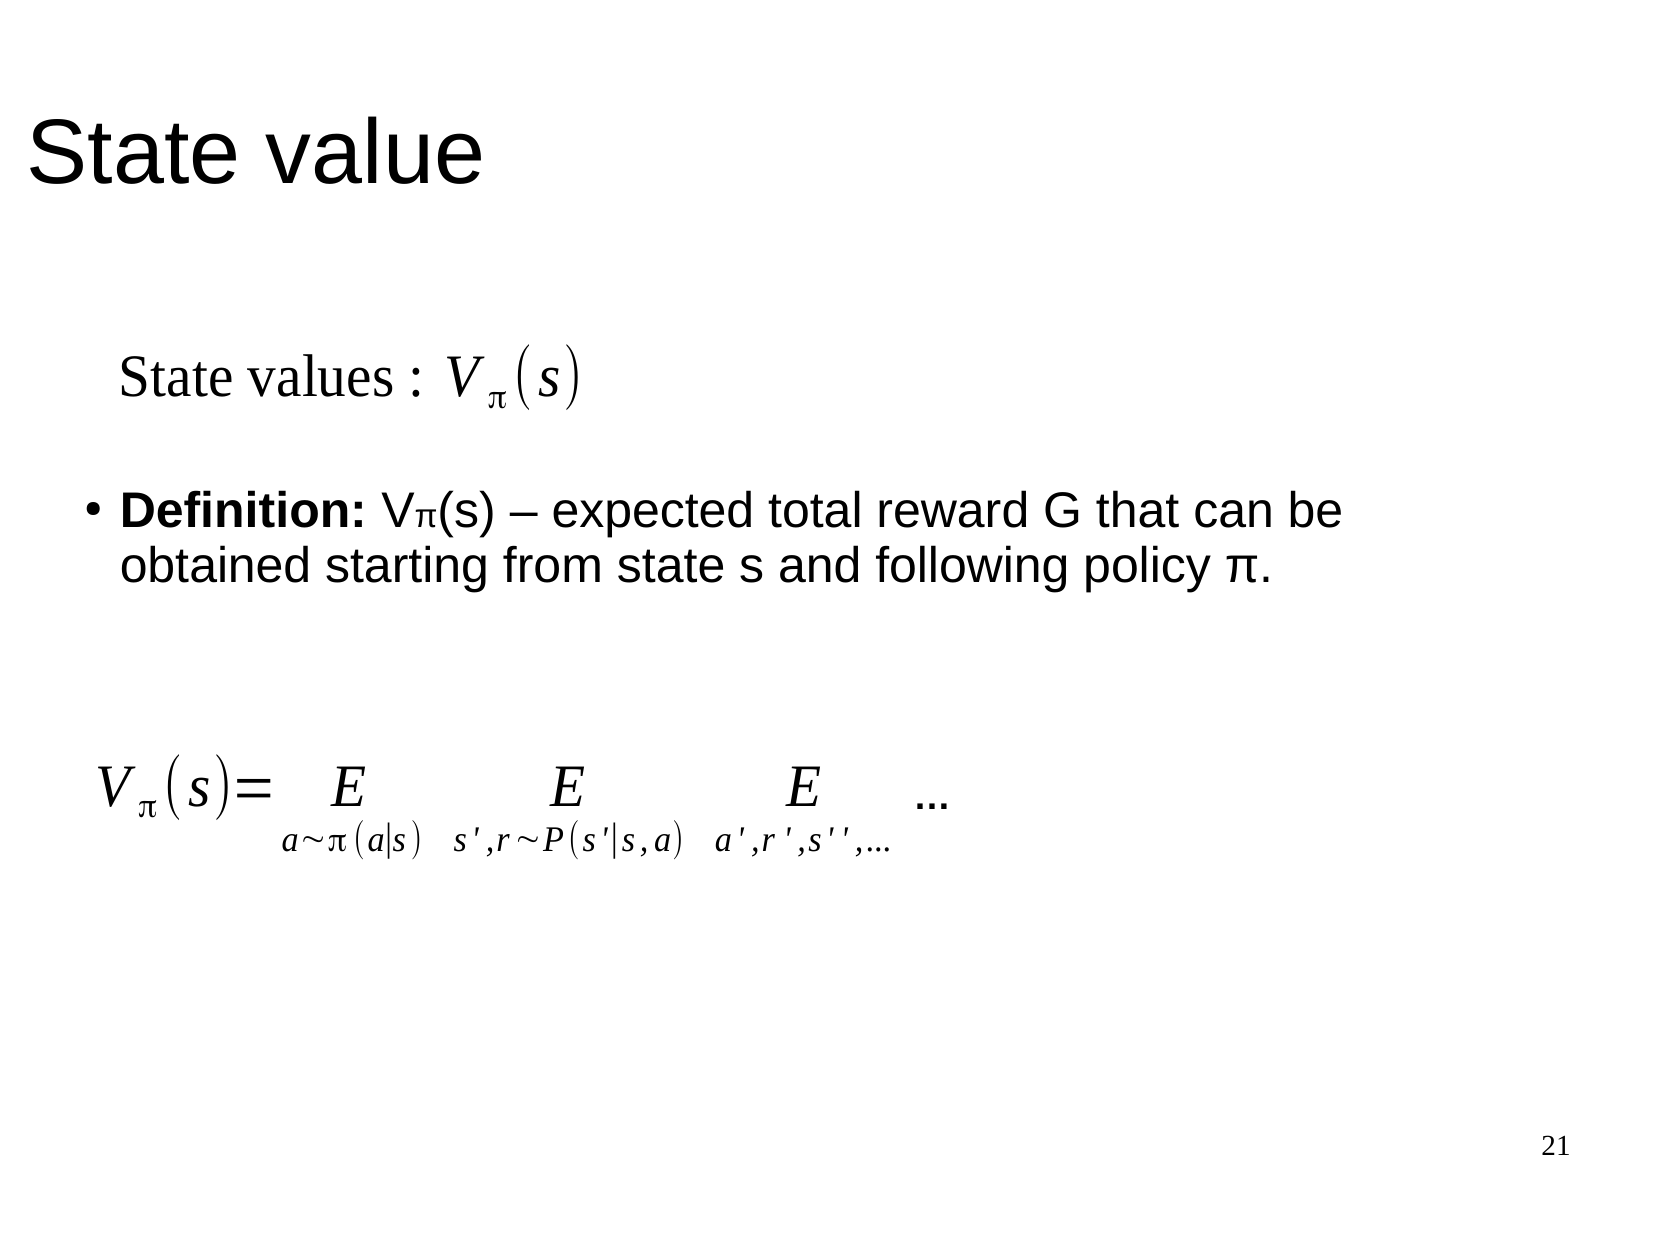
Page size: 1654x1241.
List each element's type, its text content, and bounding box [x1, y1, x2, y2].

chart [104, 340, 596, 413]
text_box … [898, 721, 1654, 872]
text_box Definition: Vπ(s) – expected total reward G that can be obtained starting from state s and following policy π. [34, 418, 1361, 603]
text_box State value [11, 93, 1477, 211]
chart [80, 741, 898, 862]
